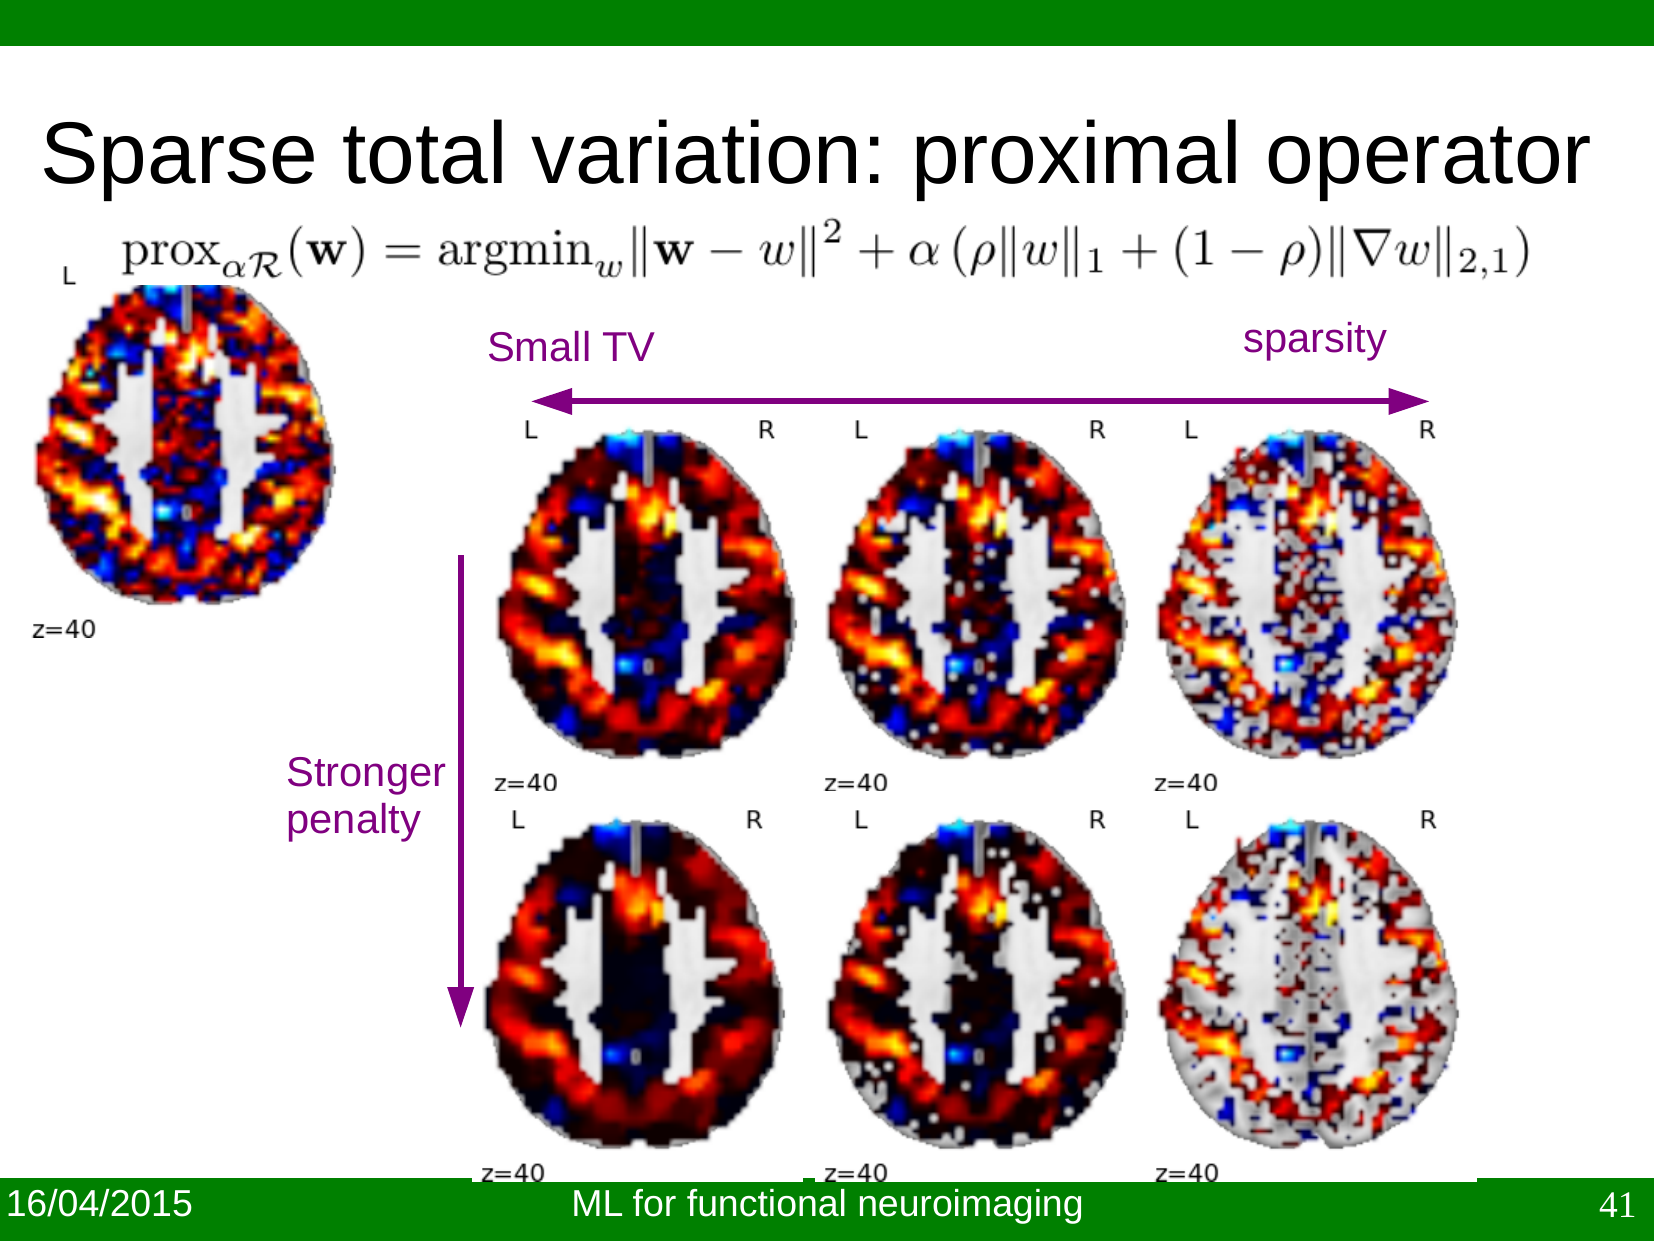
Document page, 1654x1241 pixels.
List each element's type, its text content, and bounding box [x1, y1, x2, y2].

picture [23, 213, 1531, 638]
text_box sparsity [1228, 307, 1430, 369]
title Sparse total variation: proximal operator [0, 49, 1636, 257]
text_box Stronger penalty [271, 741, 473, 851]
picture [472, 401, 1477, 1182]
text_box Small TV [472, 316, 674, 379]
